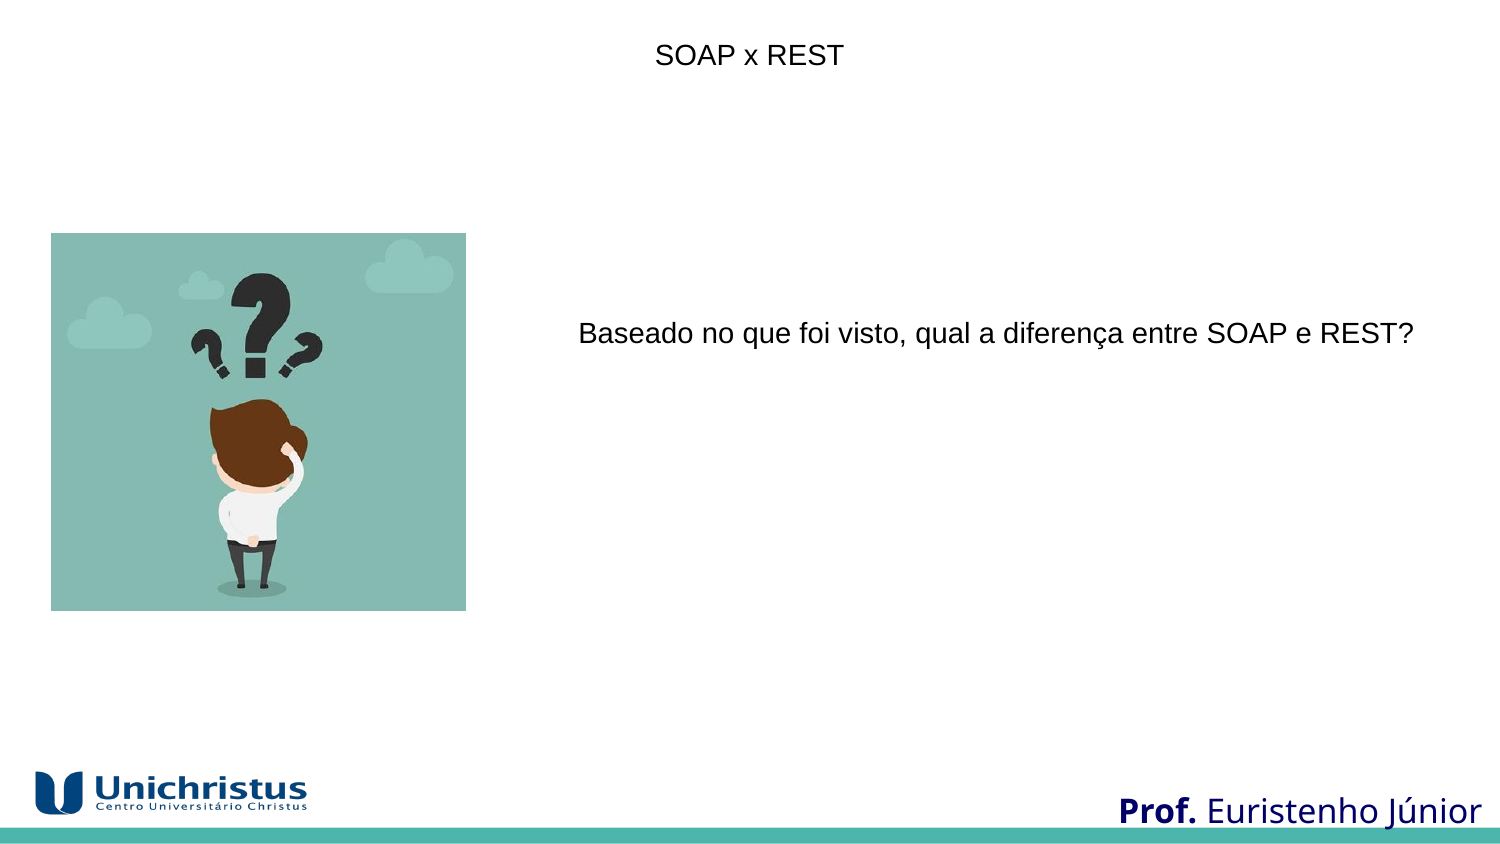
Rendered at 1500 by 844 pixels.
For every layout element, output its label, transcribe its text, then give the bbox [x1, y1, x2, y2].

list Baseado no que foi visto, qual a diferença entre SOAP e REST? [544, 152, 1449, 750]
text_box Prof. Euristenho Júnior [1103, 779, 1500, 835]
picture [51, 233, 466, 611]
title SOAP x REST [51, 20, 1449, 137]
picture [31, 769, 311, 816]
